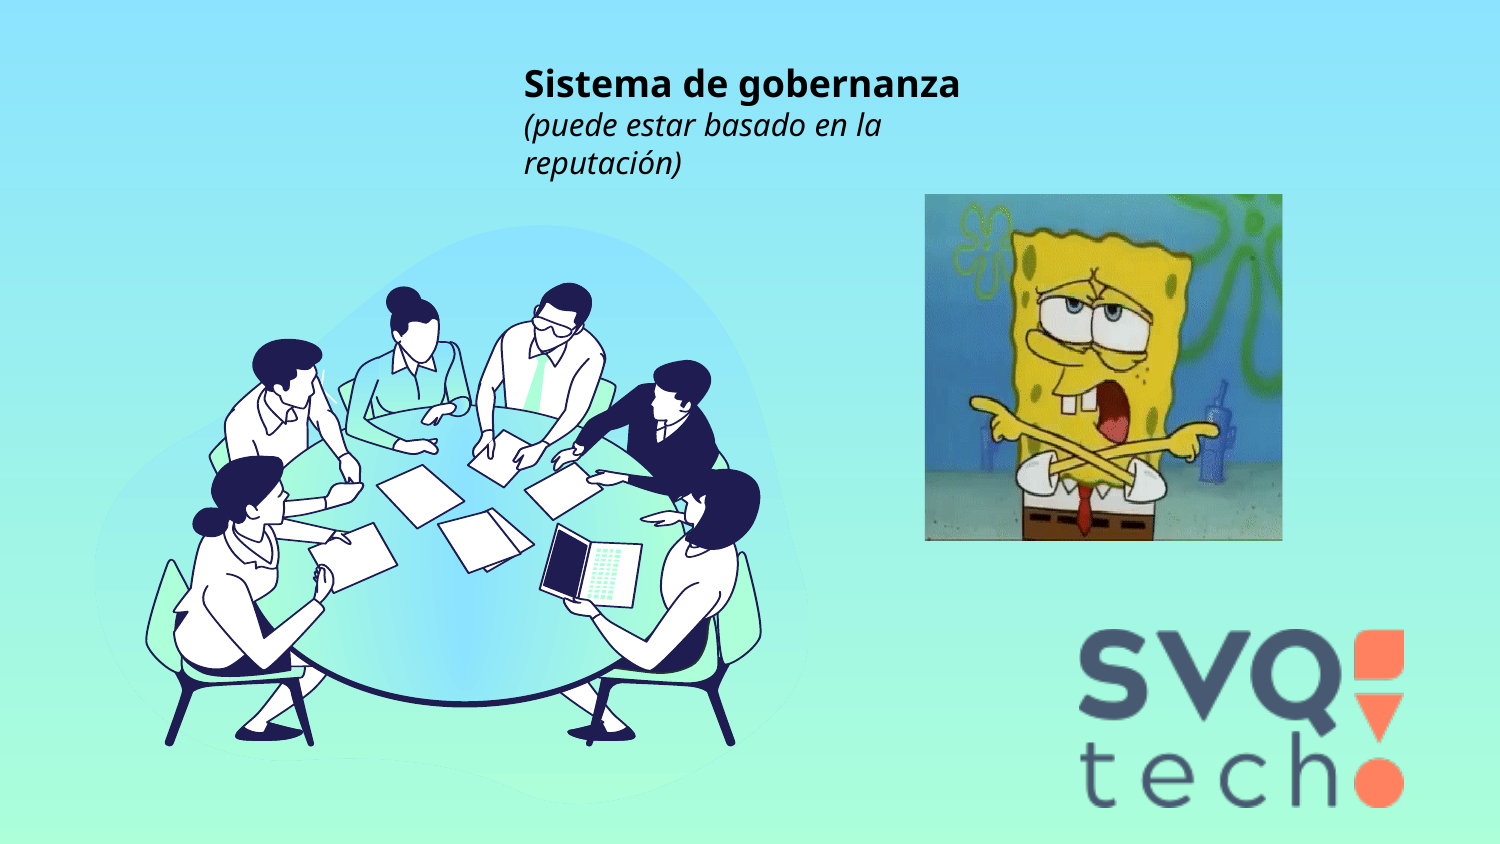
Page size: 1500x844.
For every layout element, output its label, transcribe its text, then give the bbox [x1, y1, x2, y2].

picture [924, 194, 1283, 541]
picture [1079, 629, 1404, 808]
text_box [94, 225, 810, 804]
text_box Sistema de gobernanza (puede estar basado en la reputación) [509, 45, 991, 195]
